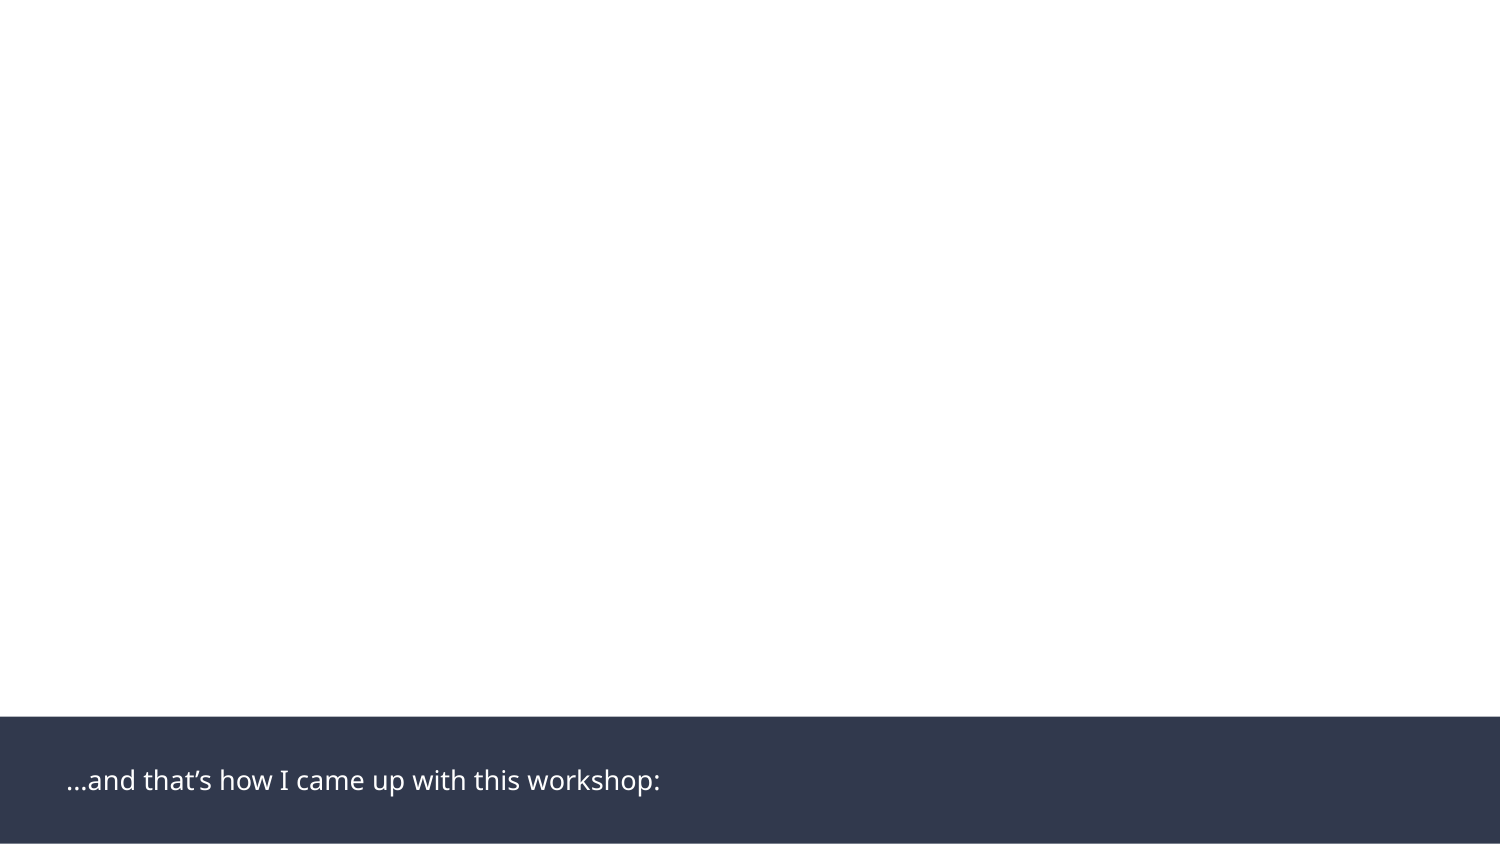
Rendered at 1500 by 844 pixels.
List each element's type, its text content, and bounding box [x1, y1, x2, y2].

list ...and that’s how I came up with this workshop: [51, 741, 1361, 818]
